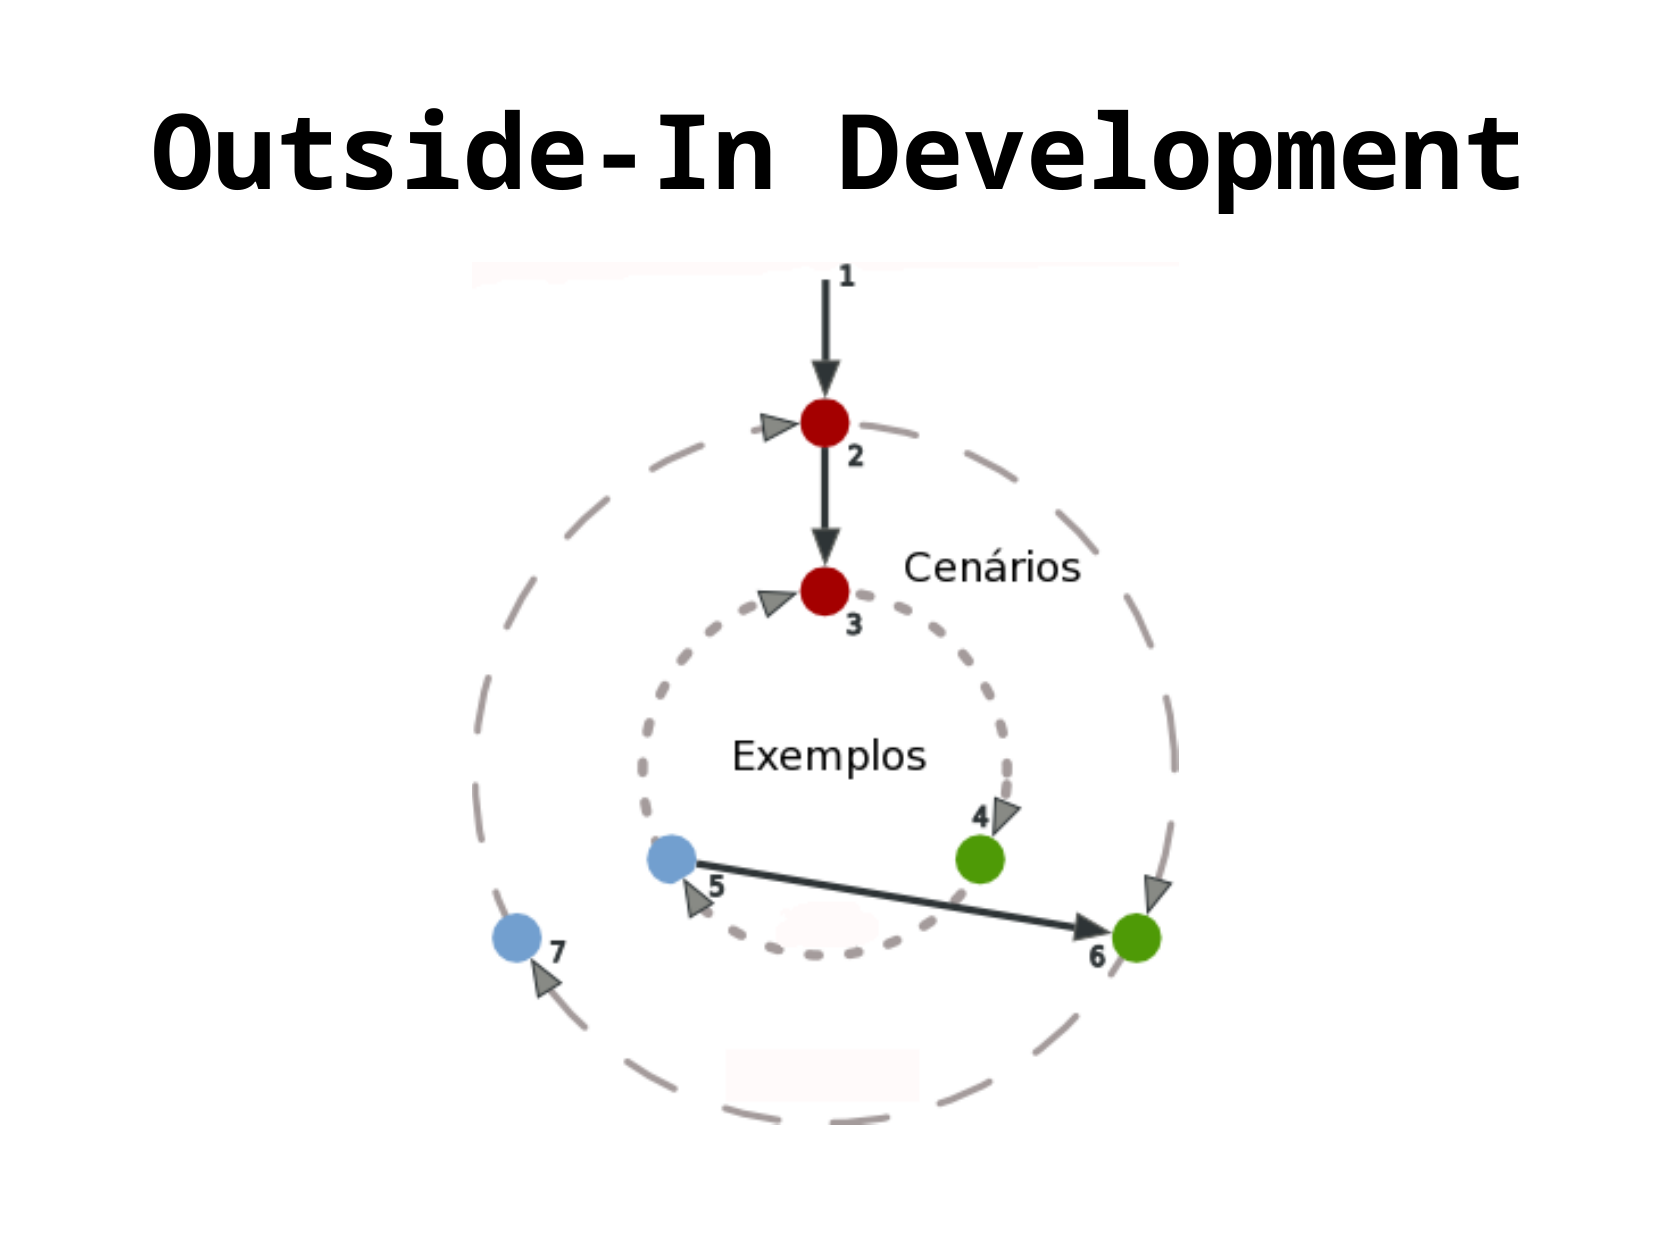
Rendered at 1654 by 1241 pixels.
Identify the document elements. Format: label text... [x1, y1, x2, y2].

text_box Outside-In Development [88, 70, 1589, 209]
picture [472, 262, 1179, 1126]
